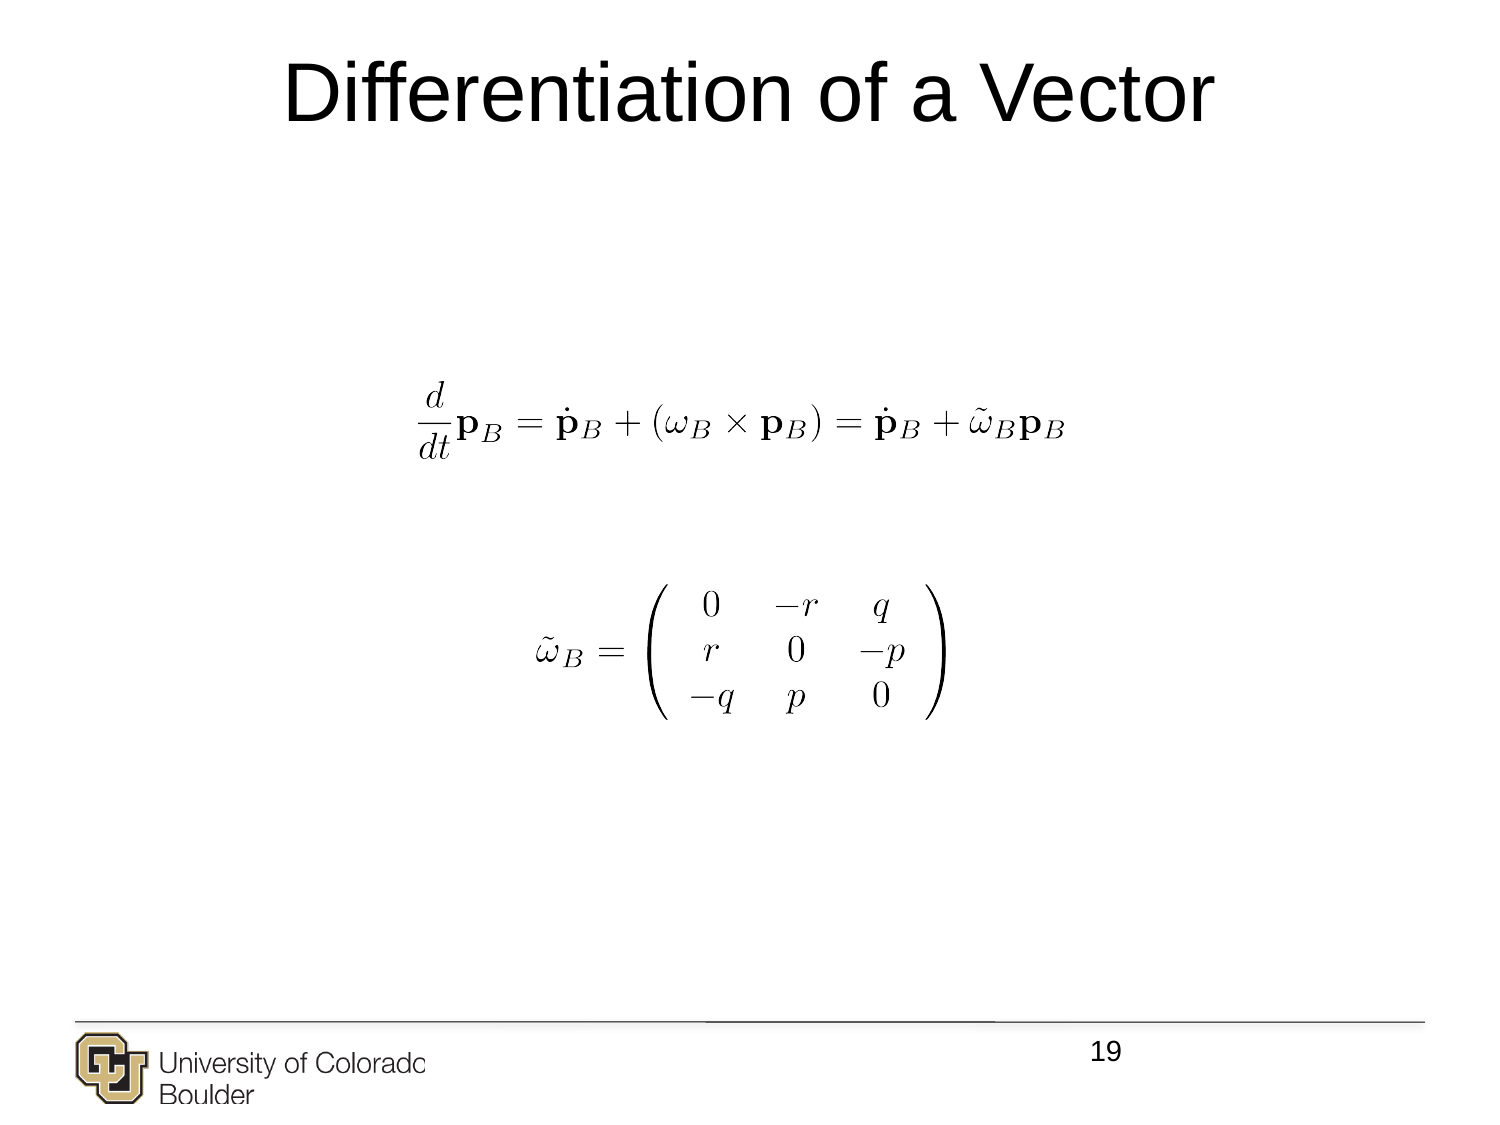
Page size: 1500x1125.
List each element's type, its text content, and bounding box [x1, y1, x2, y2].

picture [418, 381, 1064, 459]
picture [536, 584, 946, 720]
title Differentiation of a Vector [75, 28, 1425, 148]
